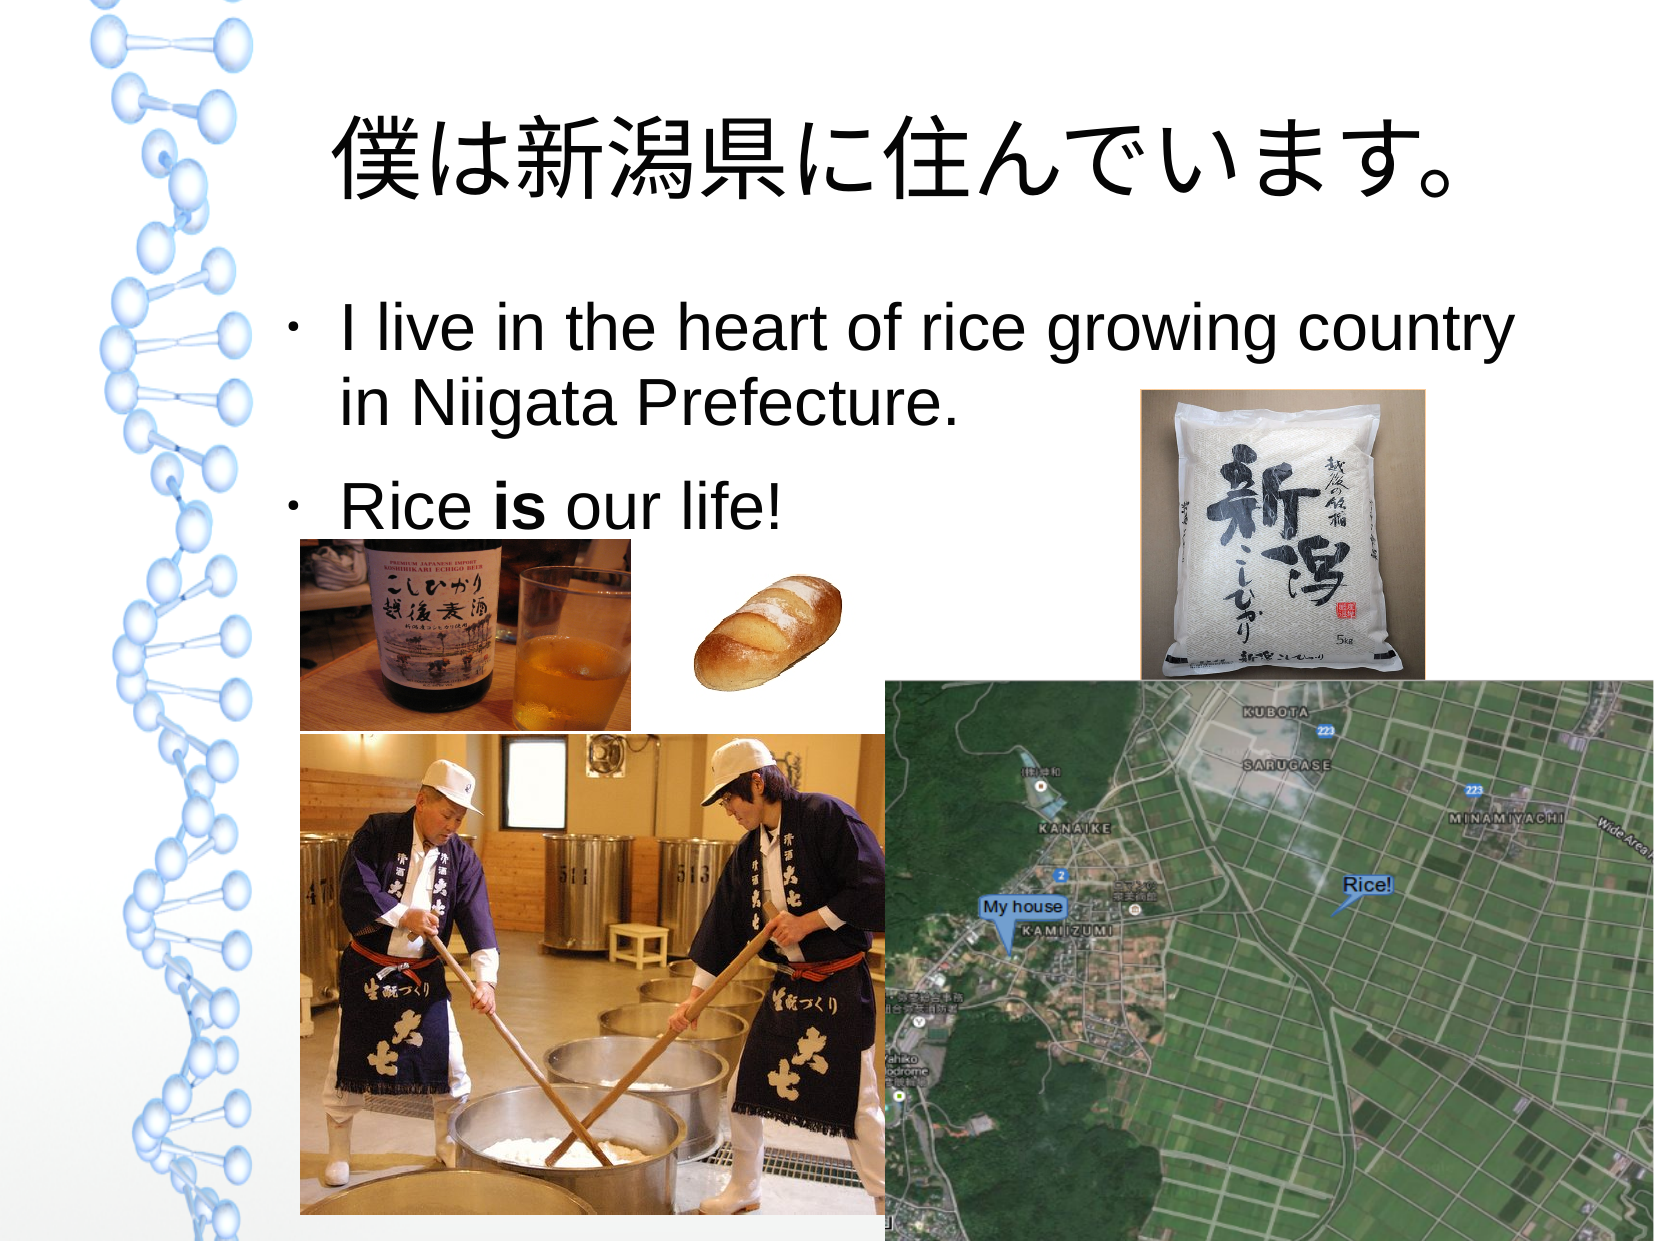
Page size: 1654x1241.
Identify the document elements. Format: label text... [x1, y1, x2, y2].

title 僕は新潟県に住んでいます。 [269, 49, 1571, 257]
picture [0, 0, 1654, 1241]
list I live in the heart of rice growing country in Niigata Prefecture. Rice is our life! [269, 290, 1538, 1010]
